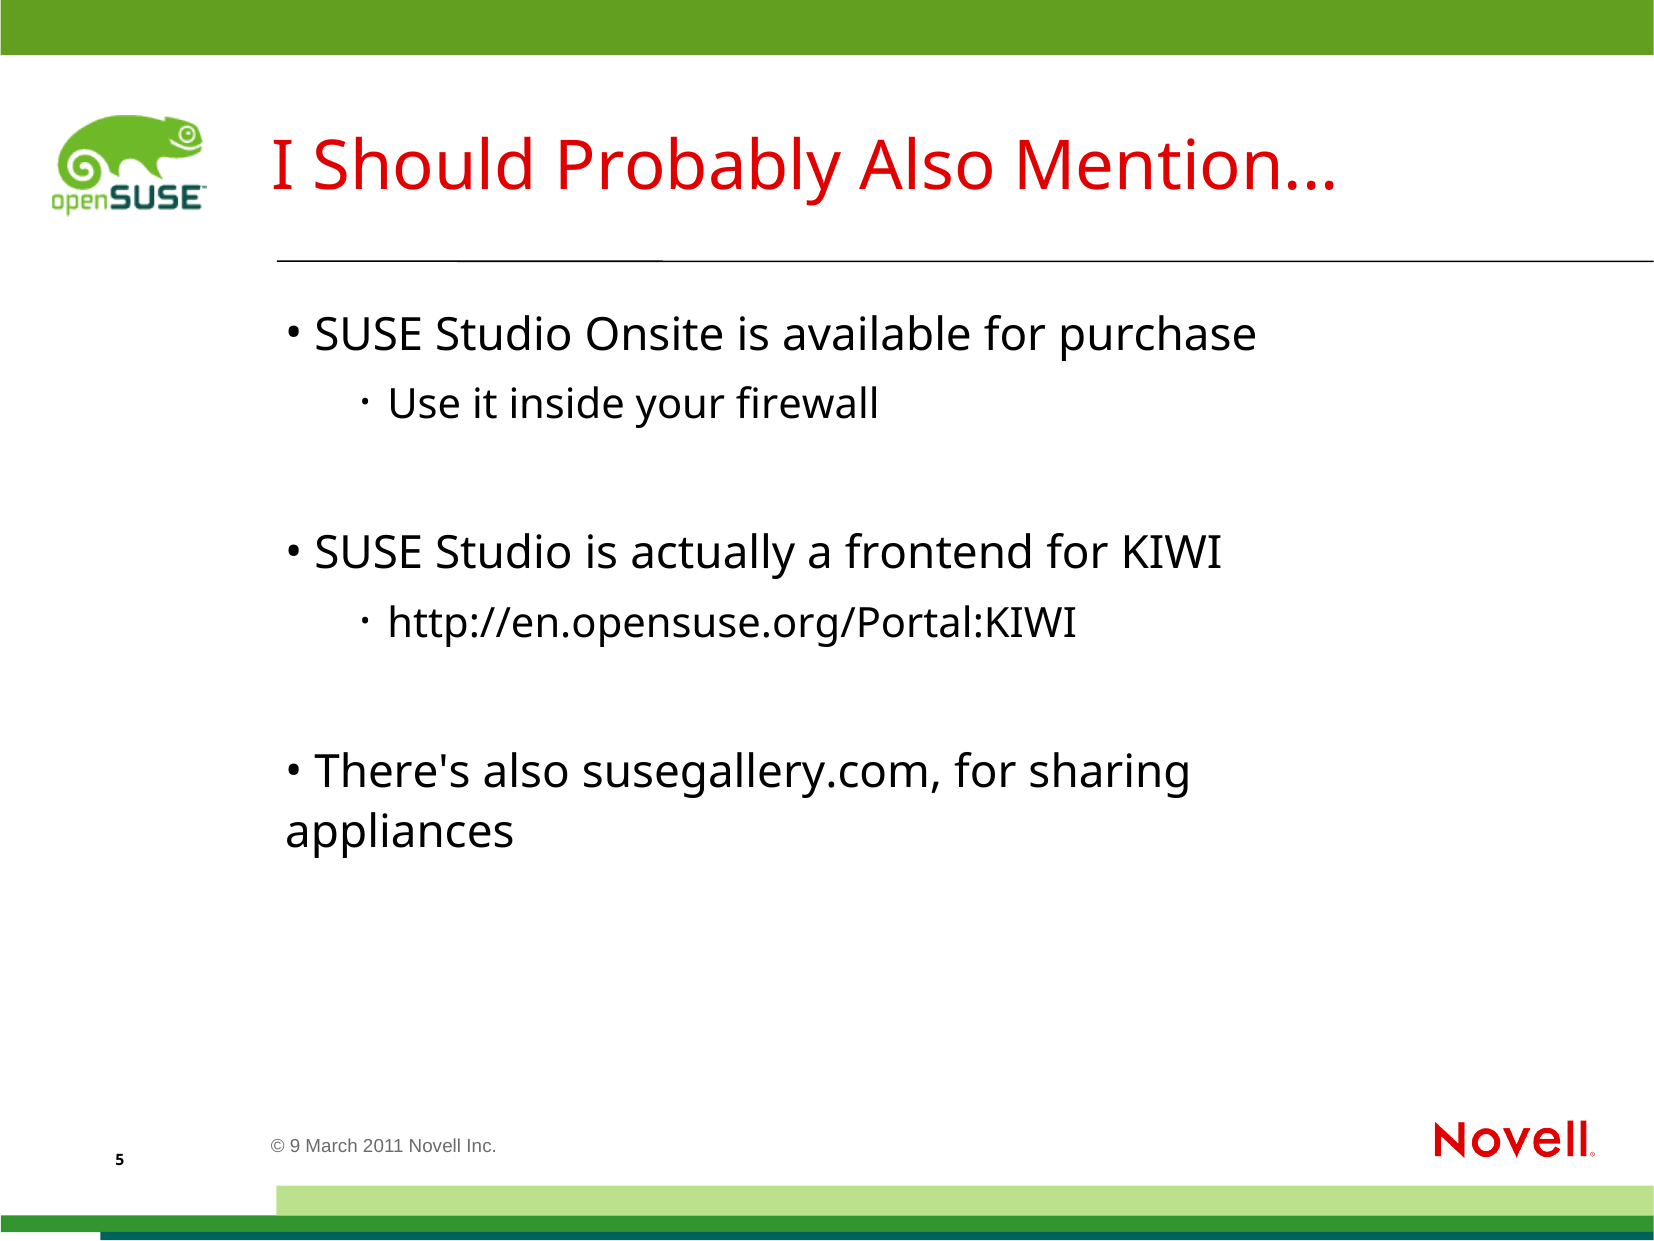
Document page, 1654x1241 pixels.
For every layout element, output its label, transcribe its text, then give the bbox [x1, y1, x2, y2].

picture [52, 115, 207, 217]
list SUSE Studio Onsite is available for purchase Use it inside your firewall SUSE Studio is actually a frontend for KIWI http://en.opensuse.org/Portal:KIWI There's also susegallery.com, for sharing appliances [270, 294, 1418, 1097]
title I Should Probably Also Mention... [271, 67, 1553, 263]
picture [1427, 1114, 1601, 1164]
